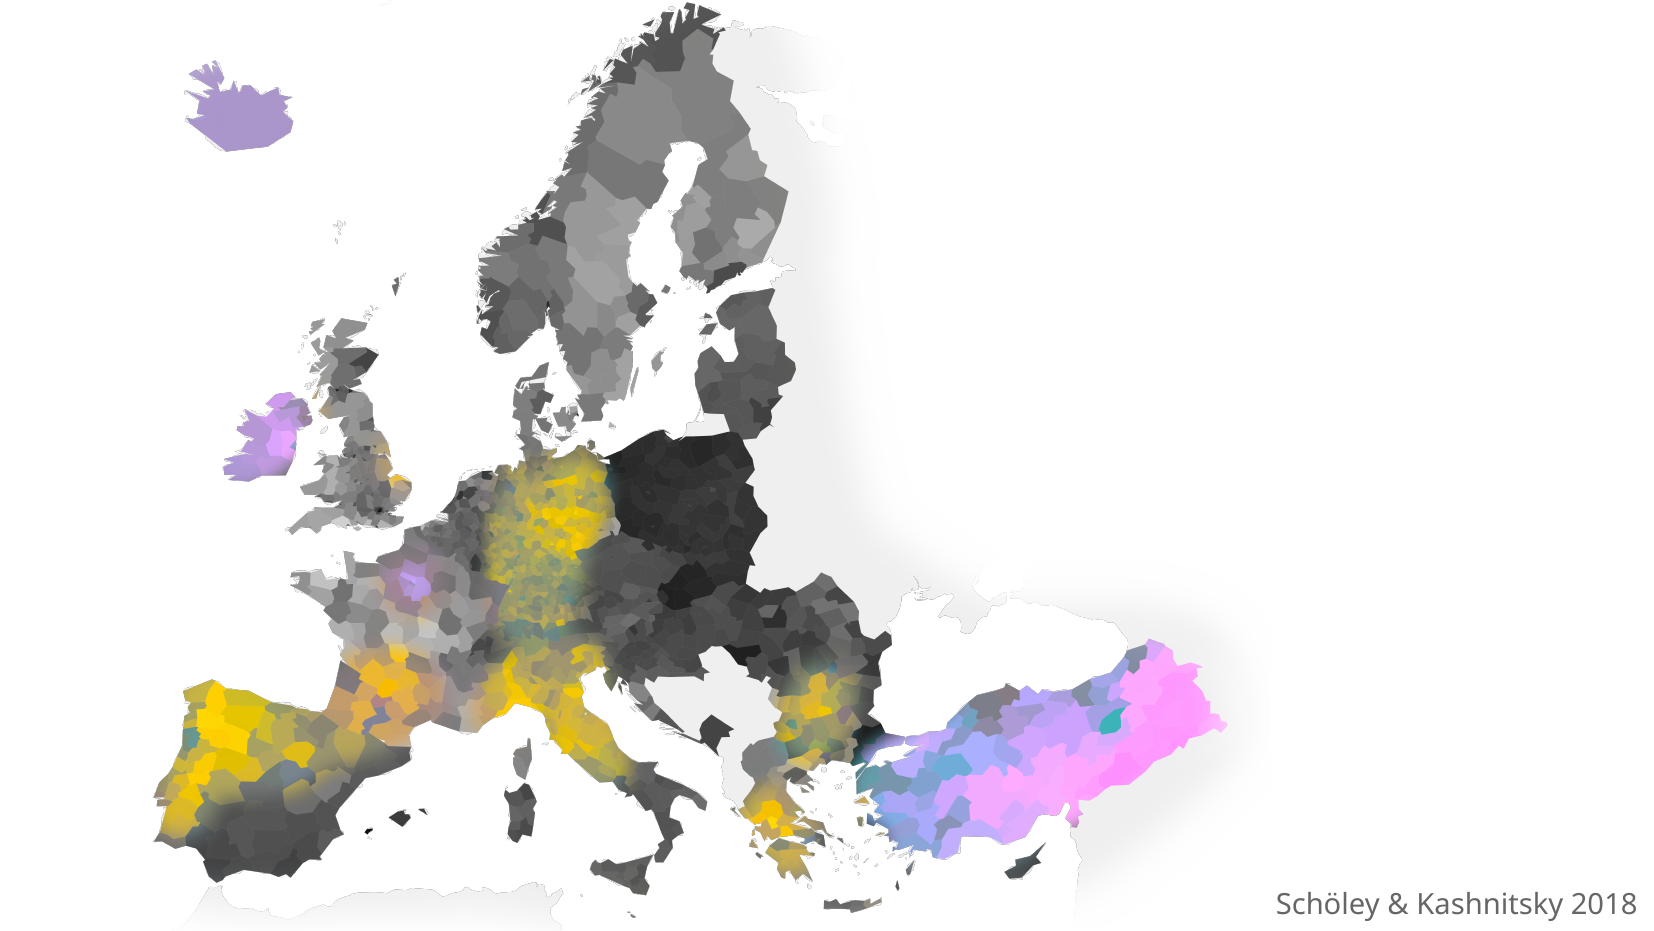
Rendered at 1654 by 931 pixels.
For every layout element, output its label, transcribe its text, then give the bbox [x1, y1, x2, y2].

text_box Schöley & Kashnitsky 2018 [1270, 875, 1653, 930]
picture [147, 0, 1270, 931]
